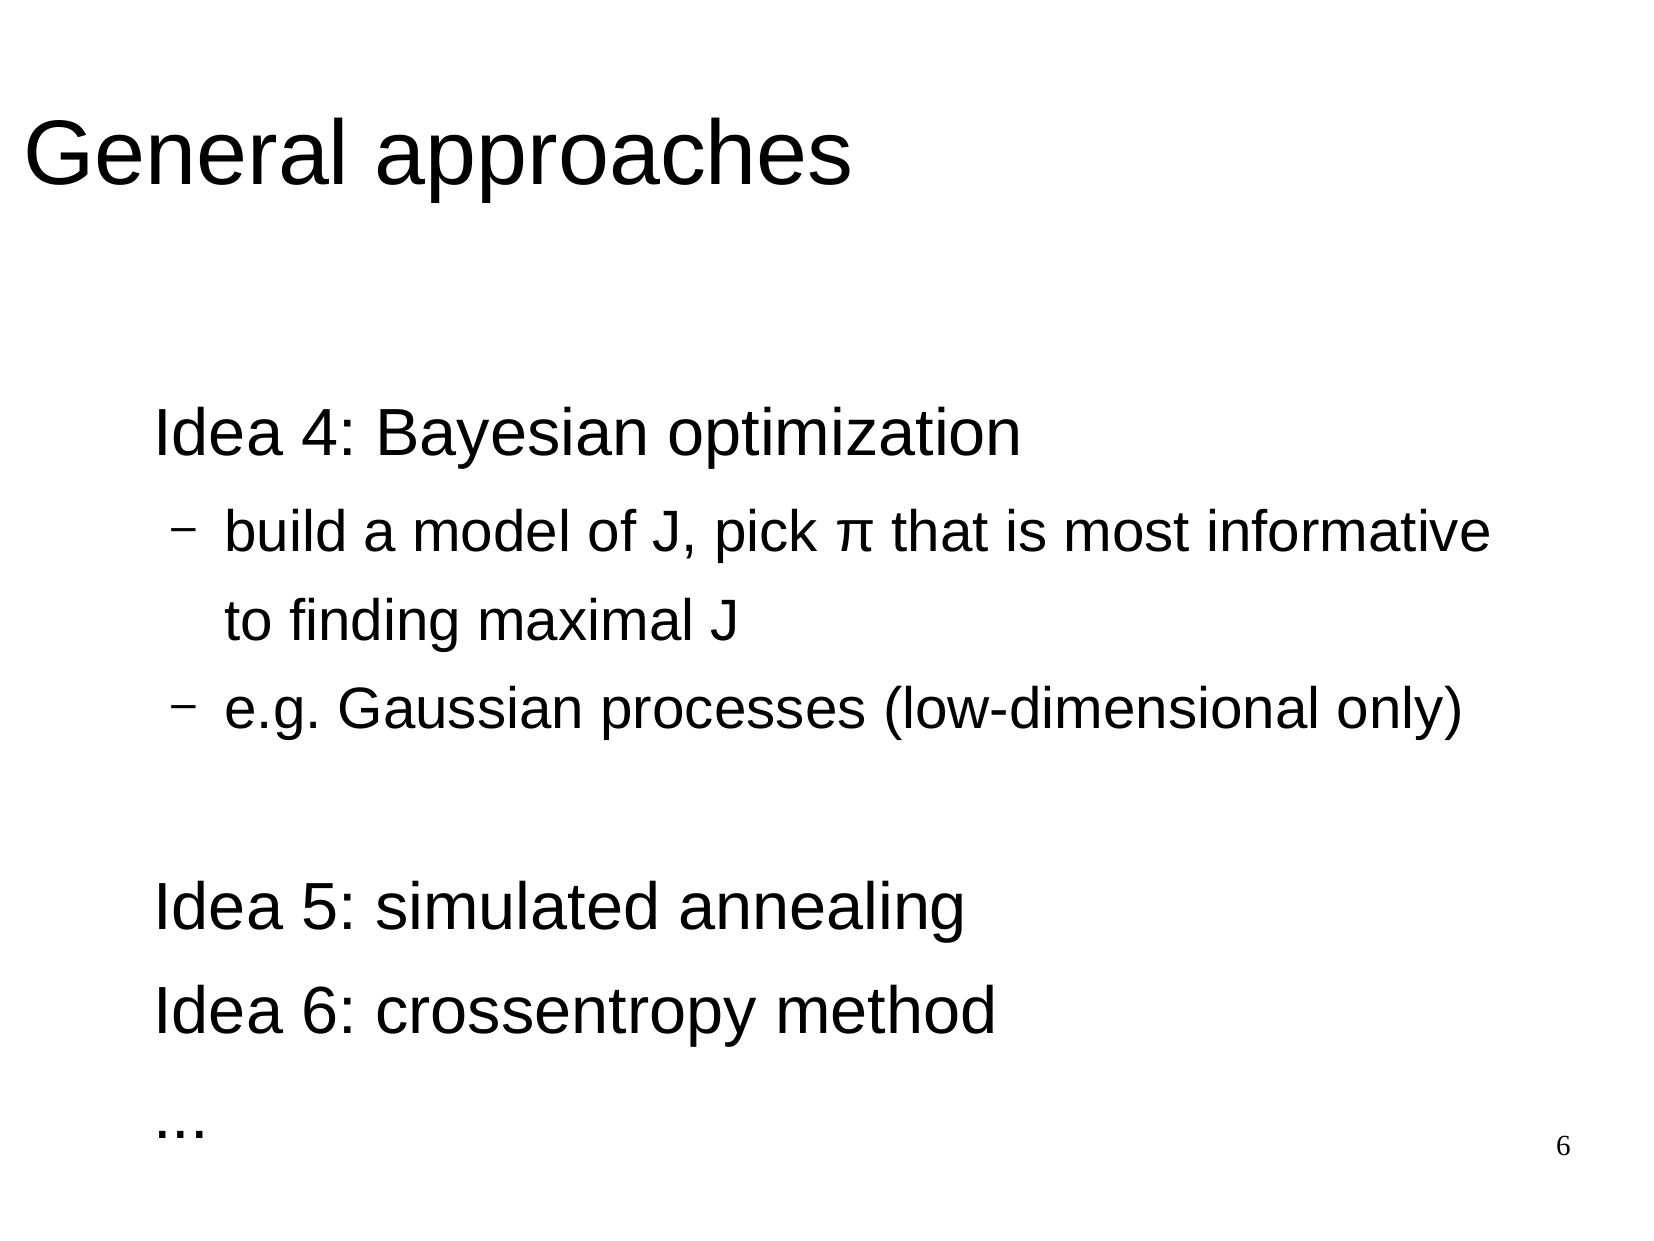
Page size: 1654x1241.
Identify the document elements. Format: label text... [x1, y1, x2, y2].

title General approaches [23, 49, 1512, 257]
list Idea 4: Bayesian optimization build a model of J, pick π that is most informative to finding maximal J e.g. Gaussian processes (low-dimensional only) Idea 5: simulated annealing Idea 6: crossentropy method ... [82, 290, 1571, 1241]
